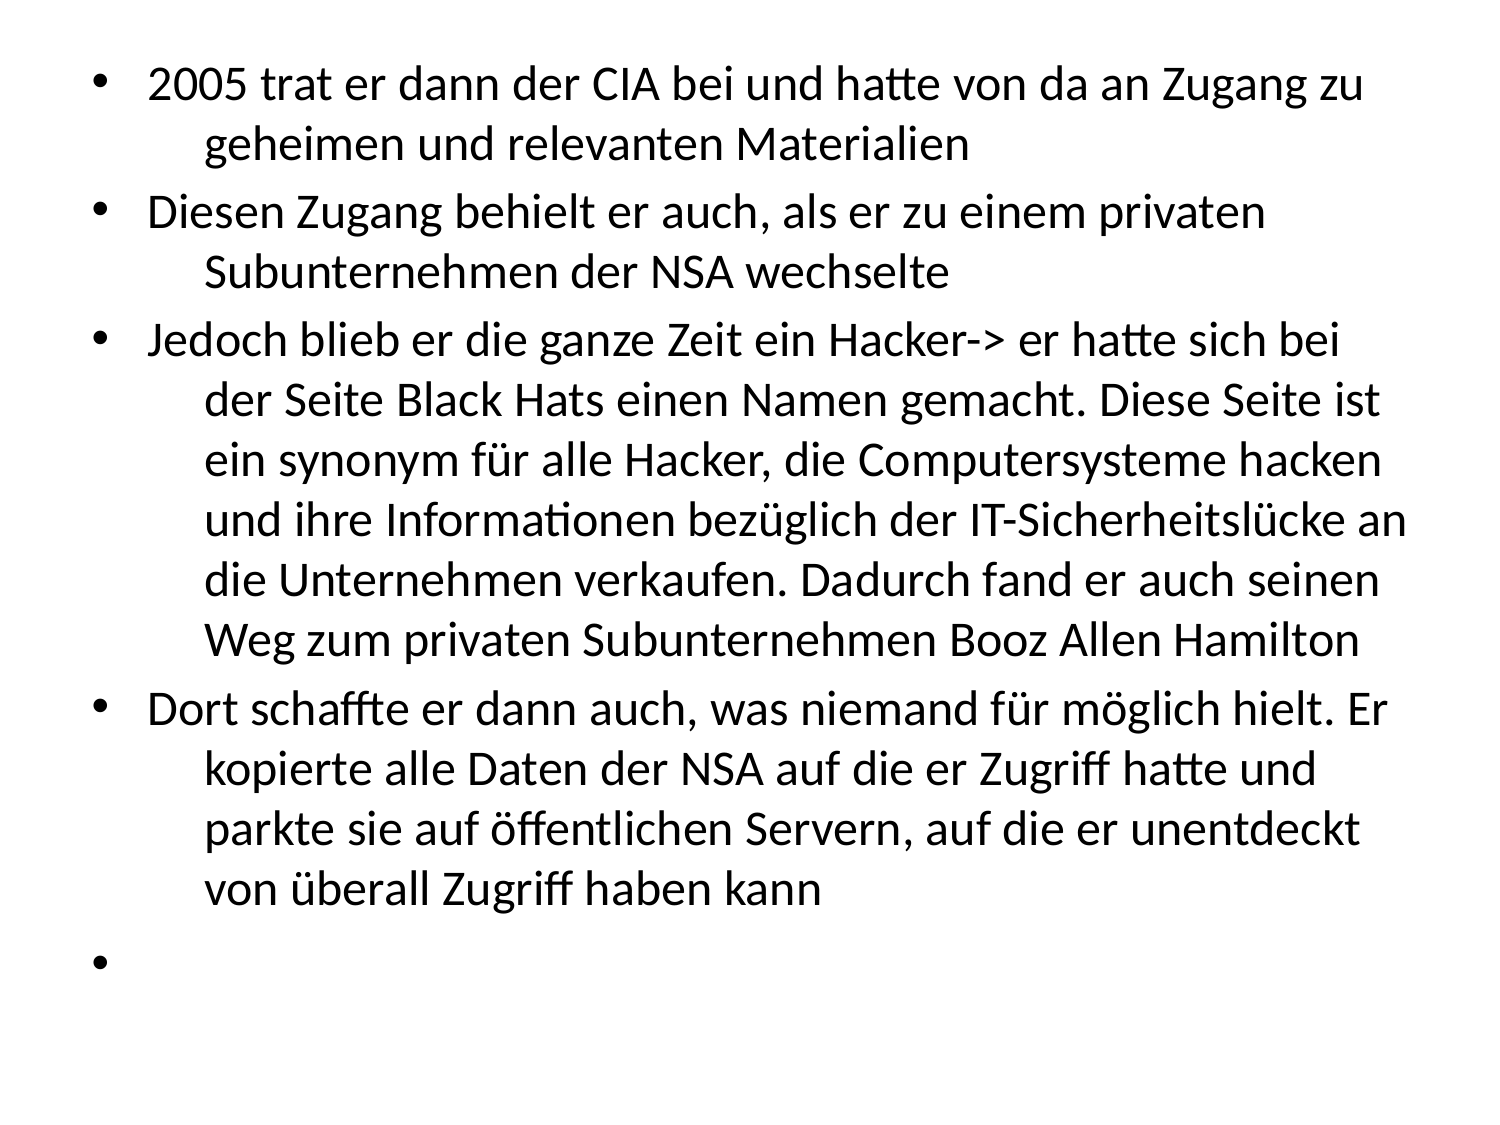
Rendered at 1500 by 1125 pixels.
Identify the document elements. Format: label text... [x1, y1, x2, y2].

list 2005 trat er dann der CIA bei und hatte von da an Zugang zu geheimen und relevanten Materialien Diesen Zugang behielt er auch, als er zu einem privaten Subunternehmen der NSA wechselte Jedoch blieb er die ganze Zeit ein Hacker-> er hatte sich bei der Seite Black Hats einen Namen gemacht. Diese Seite ist ein synonym für alle Hacker, die Computersysteme hacken und ihre Informationen bezüglich der IT-Sicherheitslücke an die Unternehmen verkaufen. Dadurch fand er auch seinen Weg zum privaten Subunternehmen Booz Allen Hamilton Dort schaffte er dann auch, was niemand für möglich hielt. Er kopierte alle Daten der NSA auf die er Zugriff hatte und parkte sie auf öffentlichen Servern, auf die er unentdeckt von überall Zugriff haben kann [76, 42, 1427, 1095]
